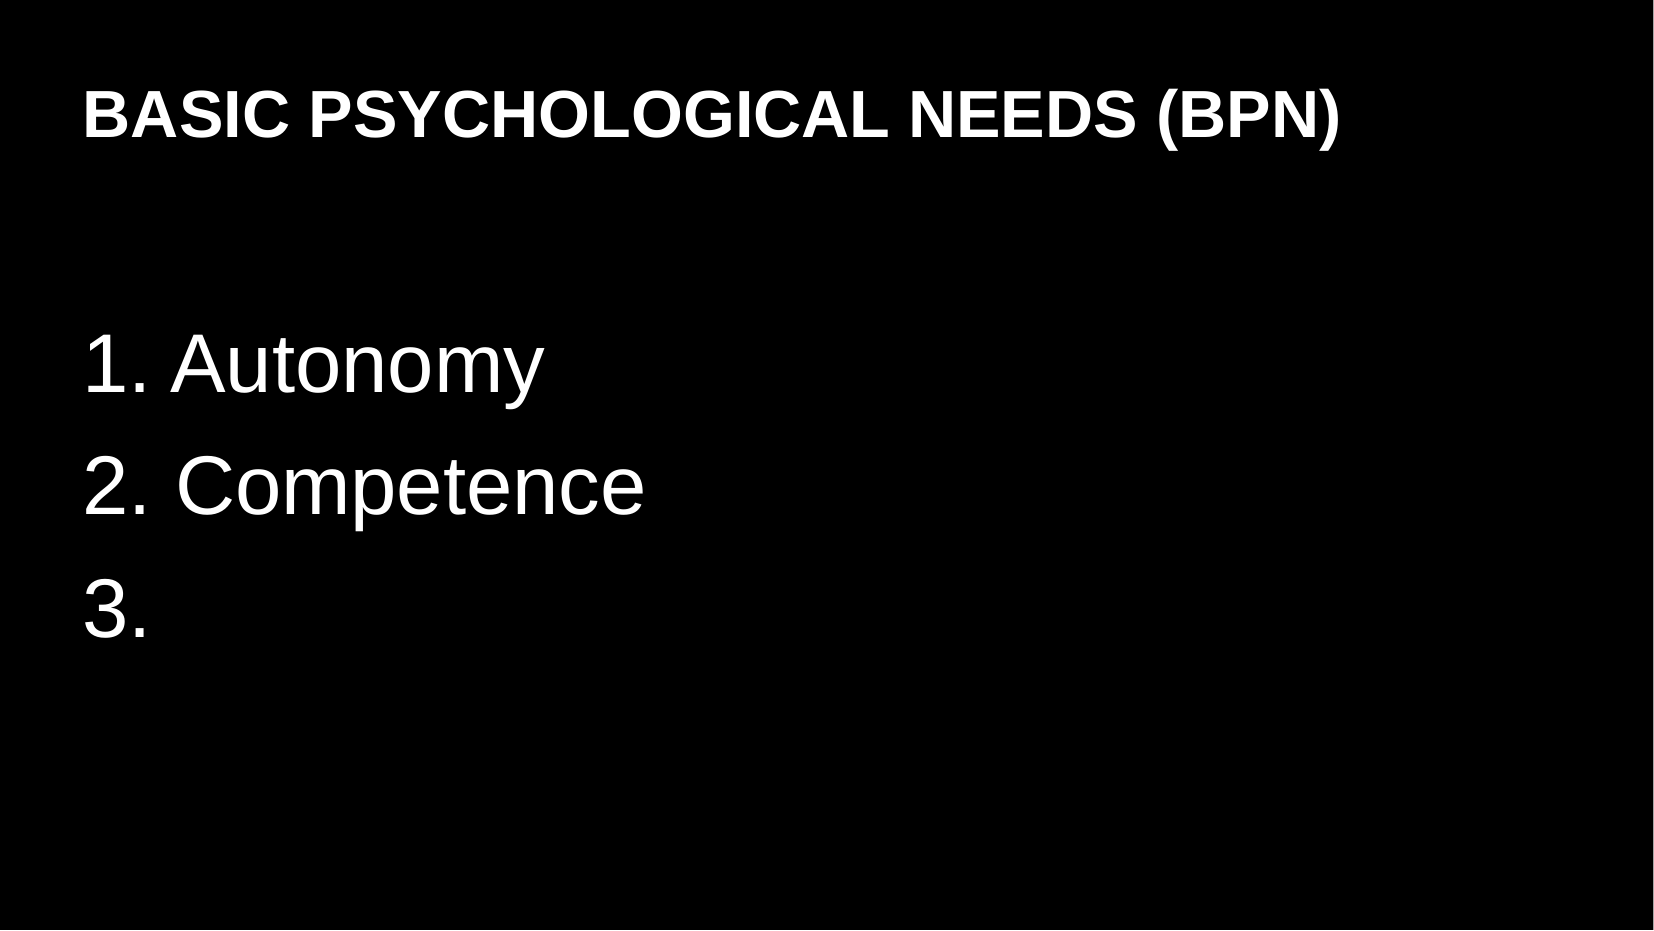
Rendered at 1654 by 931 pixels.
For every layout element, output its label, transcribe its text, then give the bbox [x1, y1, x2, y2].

title BASIC PSYCHOLOGICAL NEEDS (BPN) [82, 37, 1571, 193]
list 1. Autonomy 2. Competence 3. [82, 316, 1571, 857]
